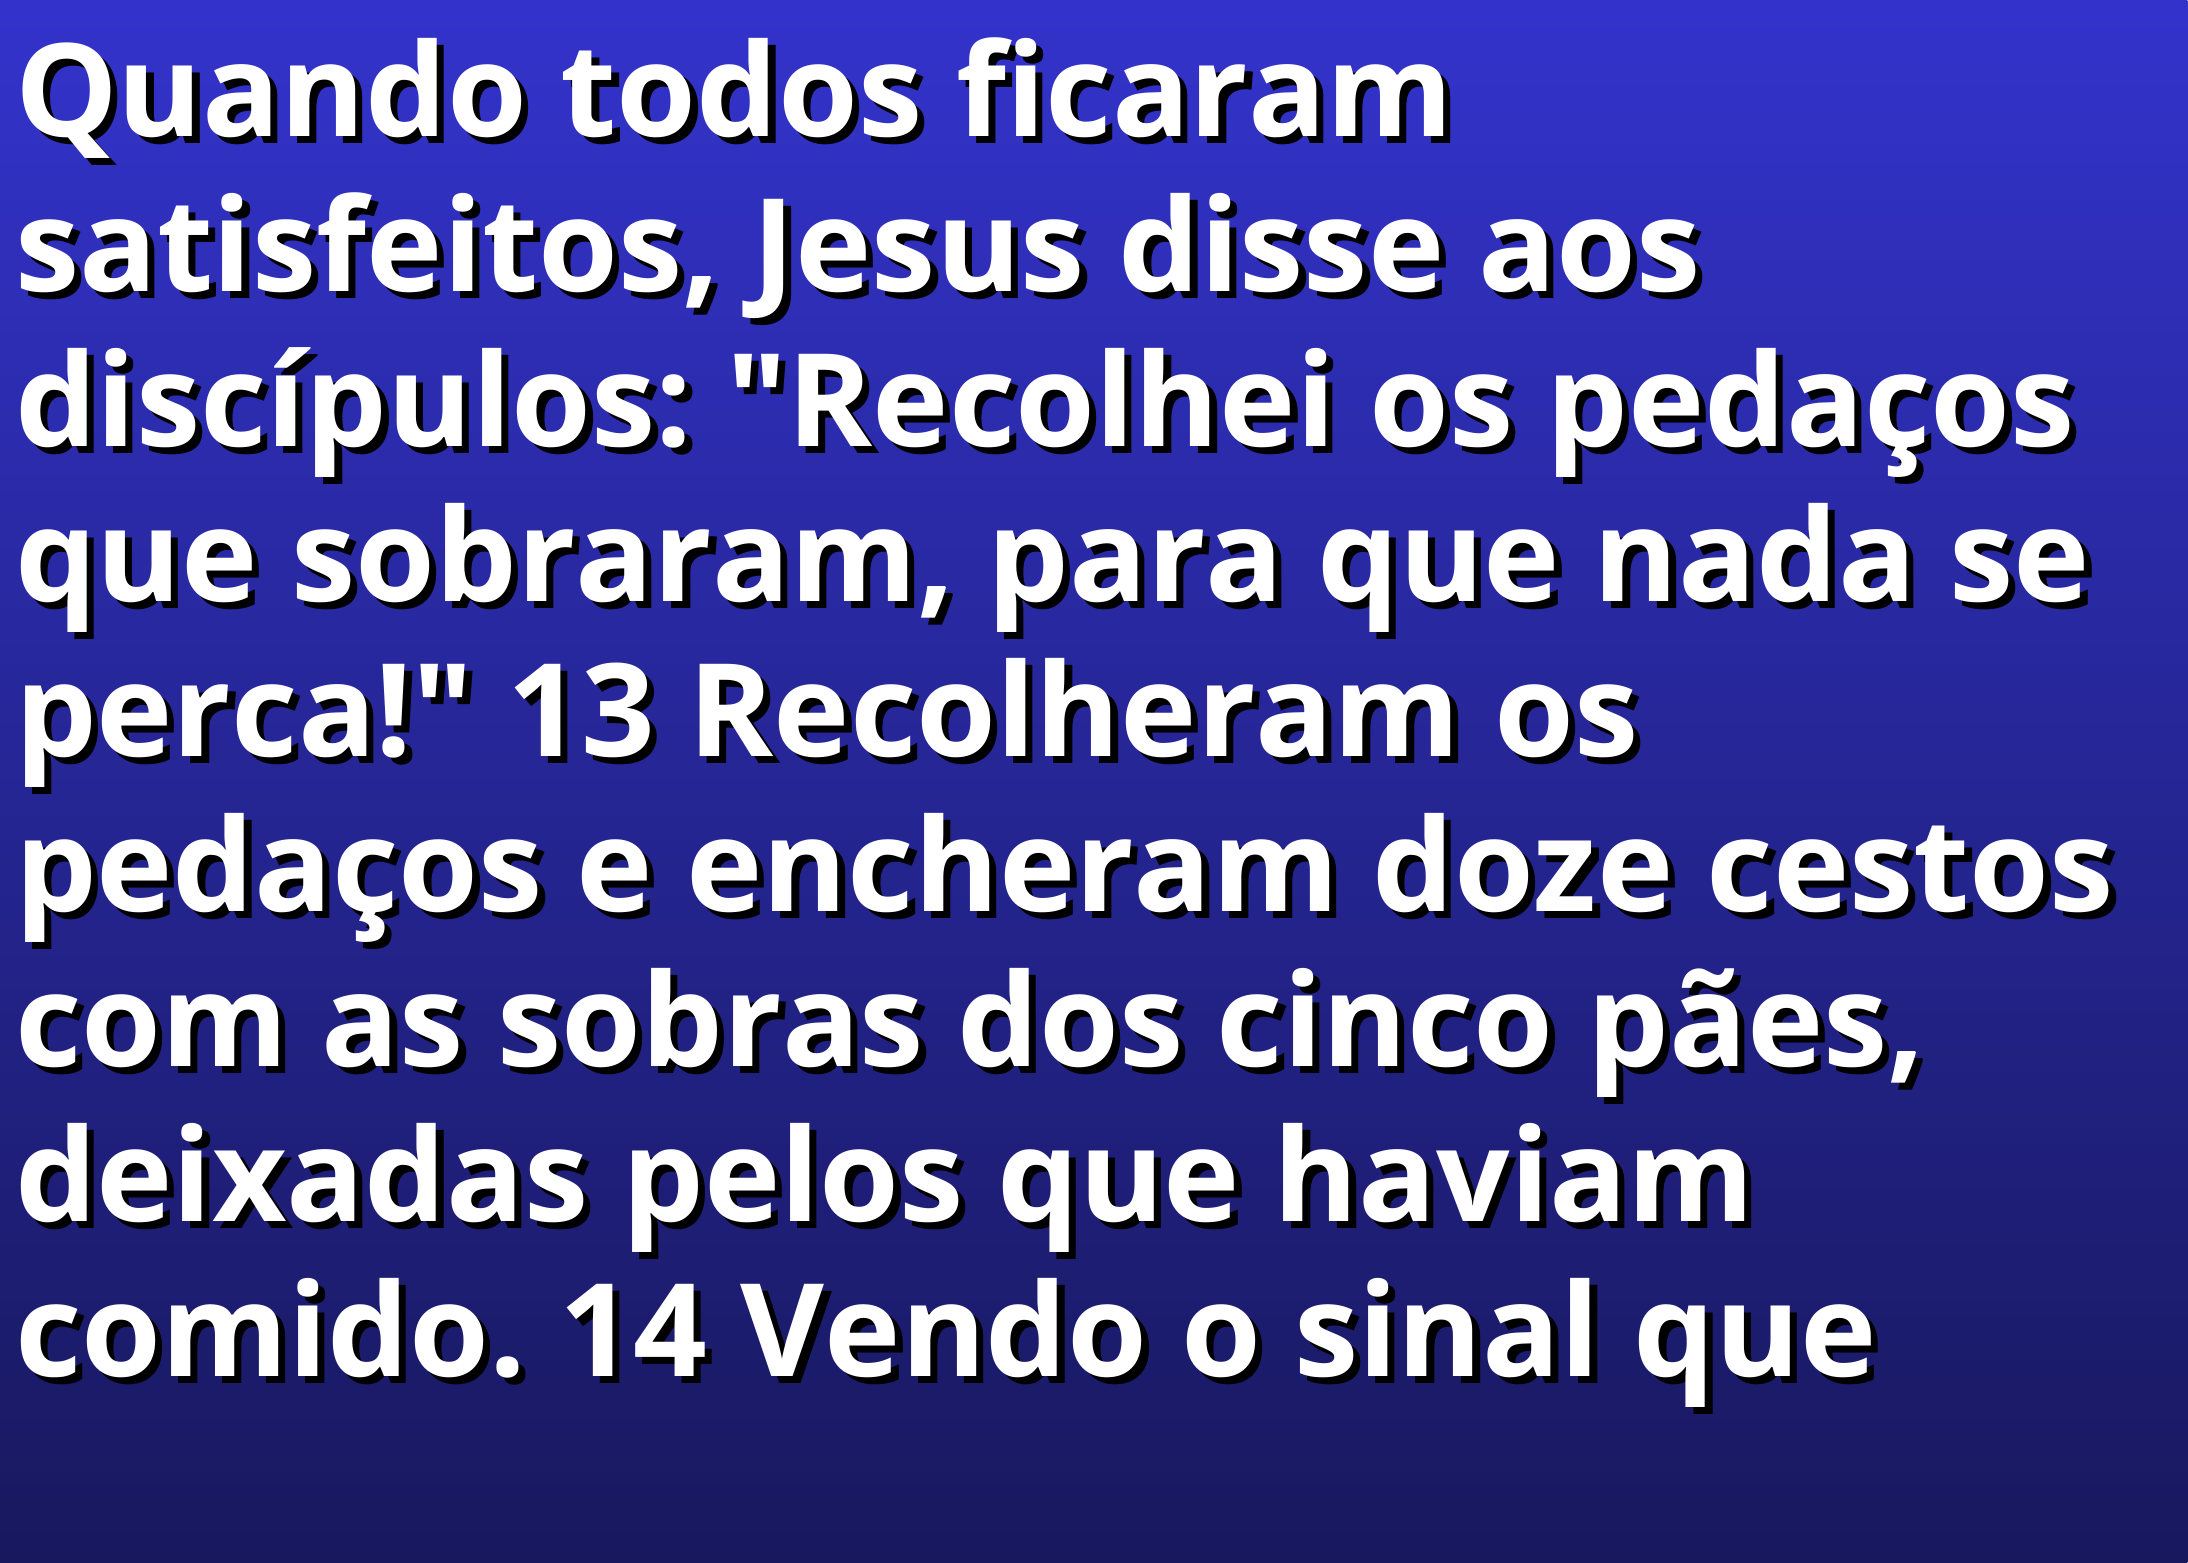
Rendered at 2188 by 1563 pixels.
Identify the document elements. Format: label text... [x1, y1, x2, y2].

text_box Quando todos ficaram satisfeitos, Jesus disse aos discípulos: "Recolhei os pedaços que sobraram, para que nada se perca!" 13 Recolheram os pedaços e encheram doze cestos com as sobras dos cinco pães, deixadas pelos que haviam comido. 14 Vendo o sinal que [0, 0, 2188, 1410]
